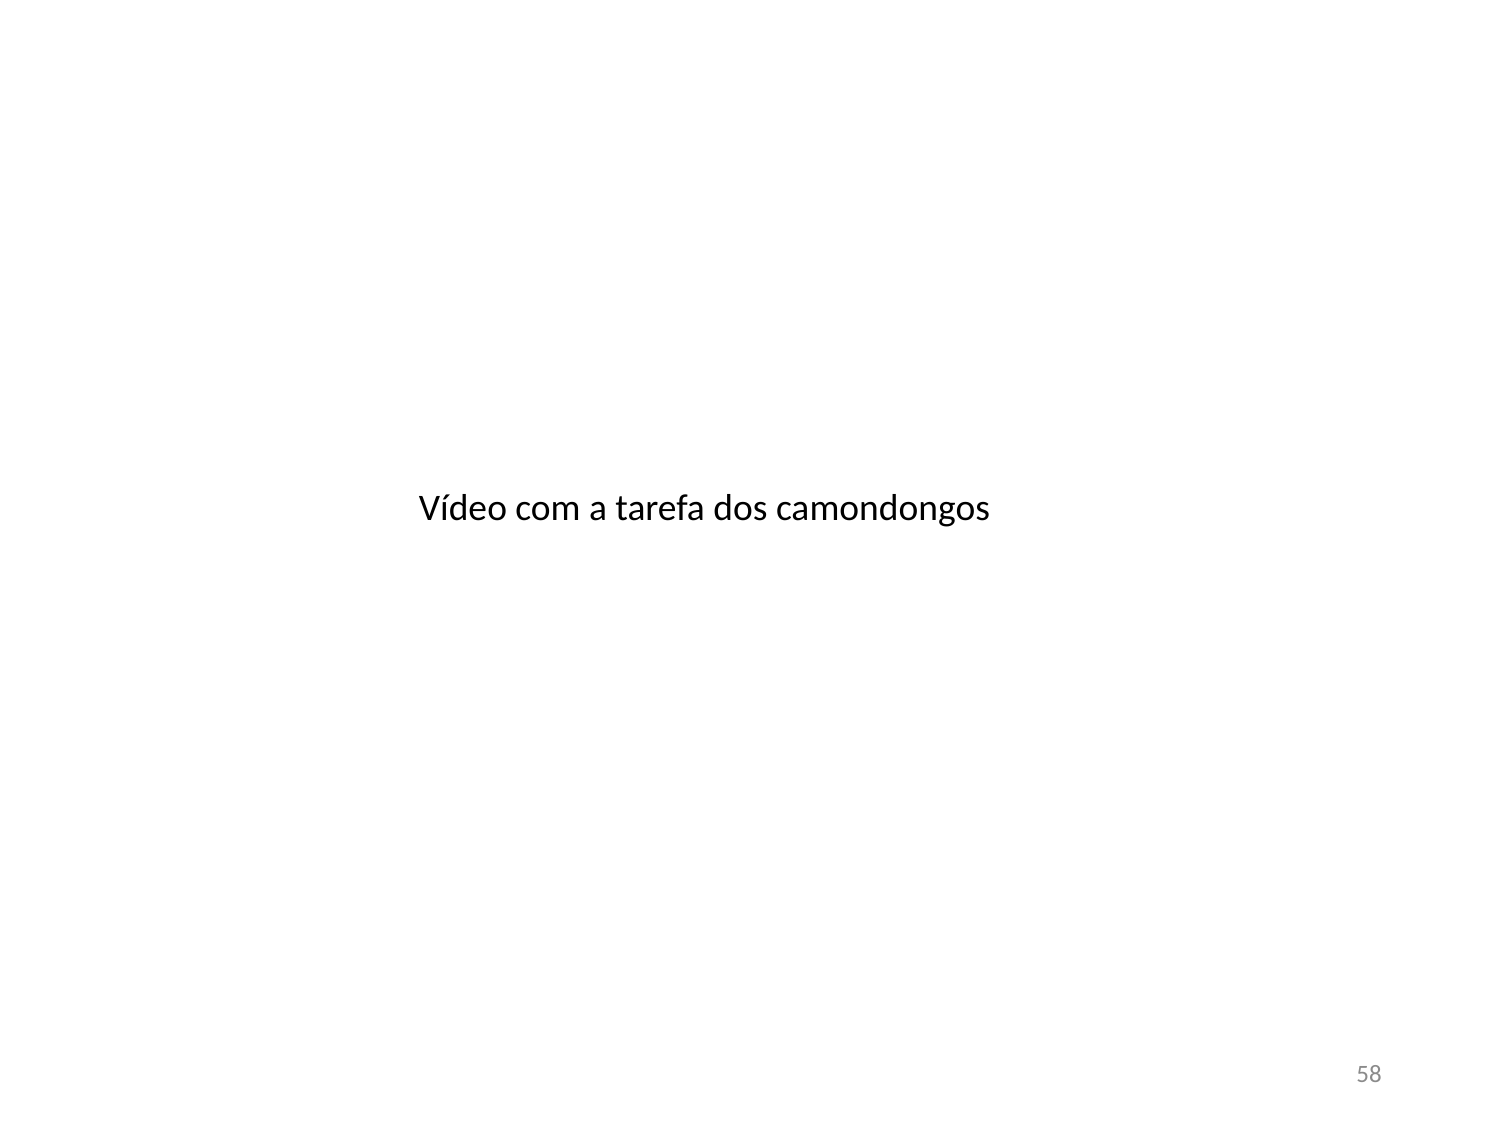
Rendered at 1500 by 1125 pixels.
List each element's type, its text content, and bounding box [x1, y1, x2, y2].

title Vídeo com a tarefa dos camondongos [418, 402, 1093, 621]
